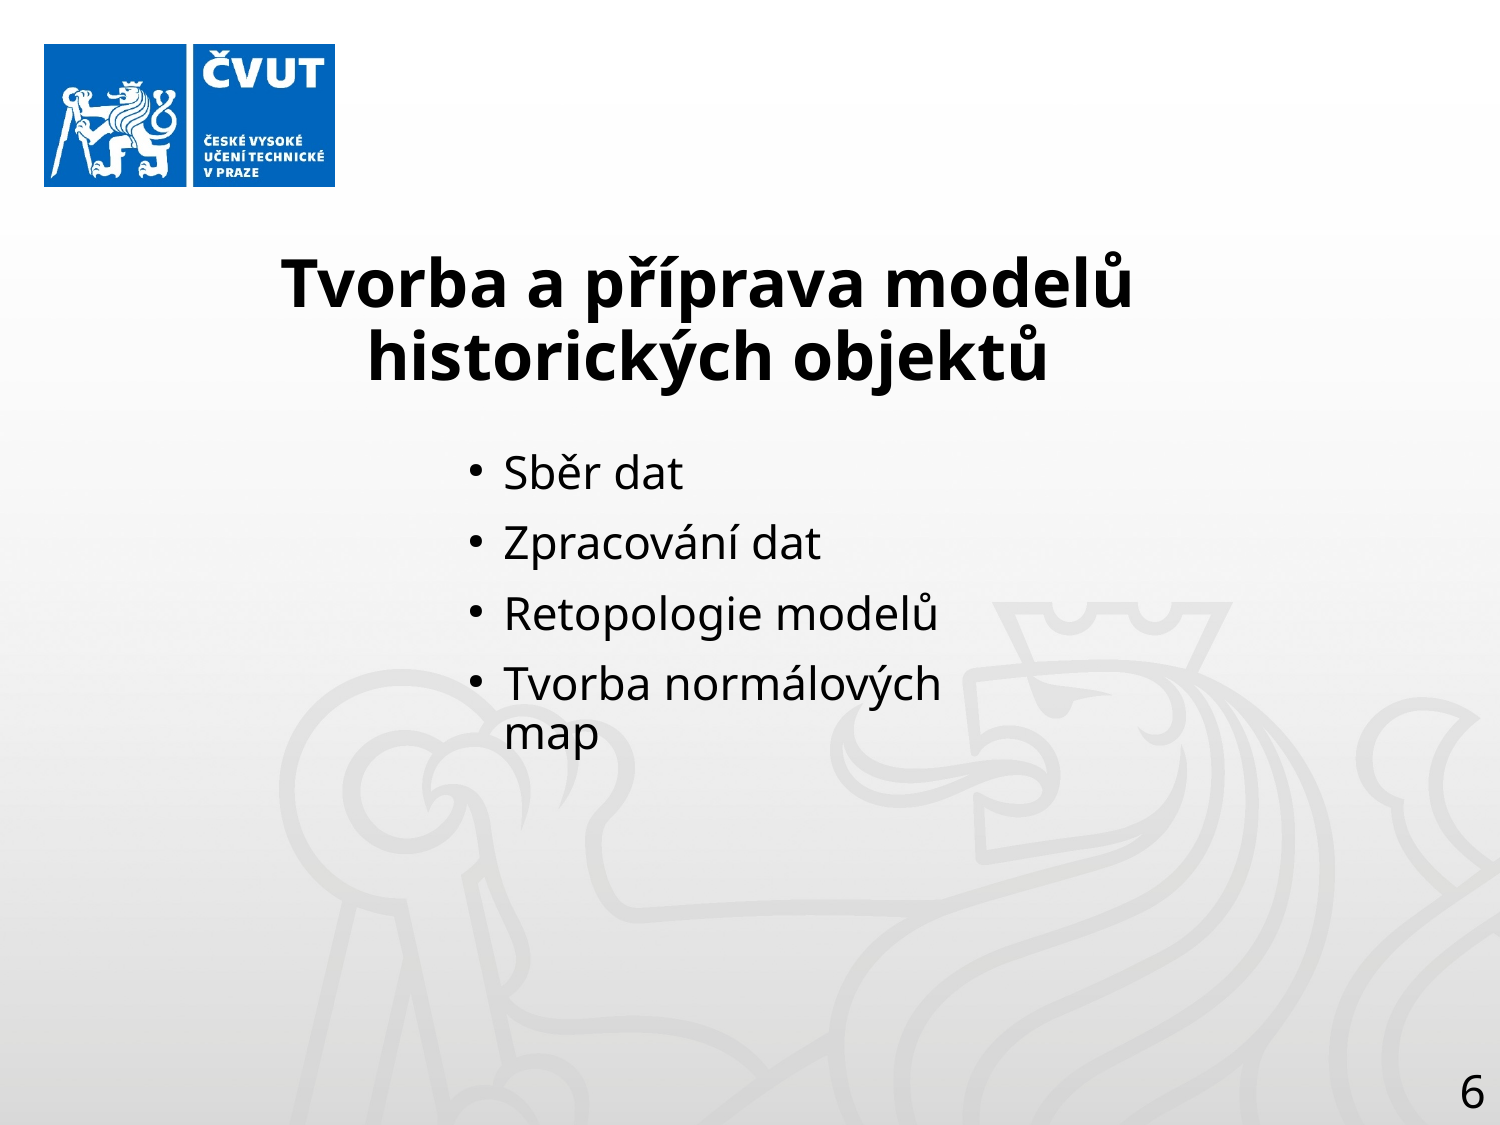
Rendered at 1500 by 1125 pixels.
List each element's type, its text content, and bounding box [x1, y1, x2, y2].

title Tvorba a příprava modelů historických objektů [265, 242, 1235, 403]
picture [0, 0, 1500, 1125]
subtitle Sběr dat Zpracování dat Retopologie modelů Tvorba normálových map [467, 450, 1033, 711]
text_box 6 [1444, 1055, 1500, 1125]
